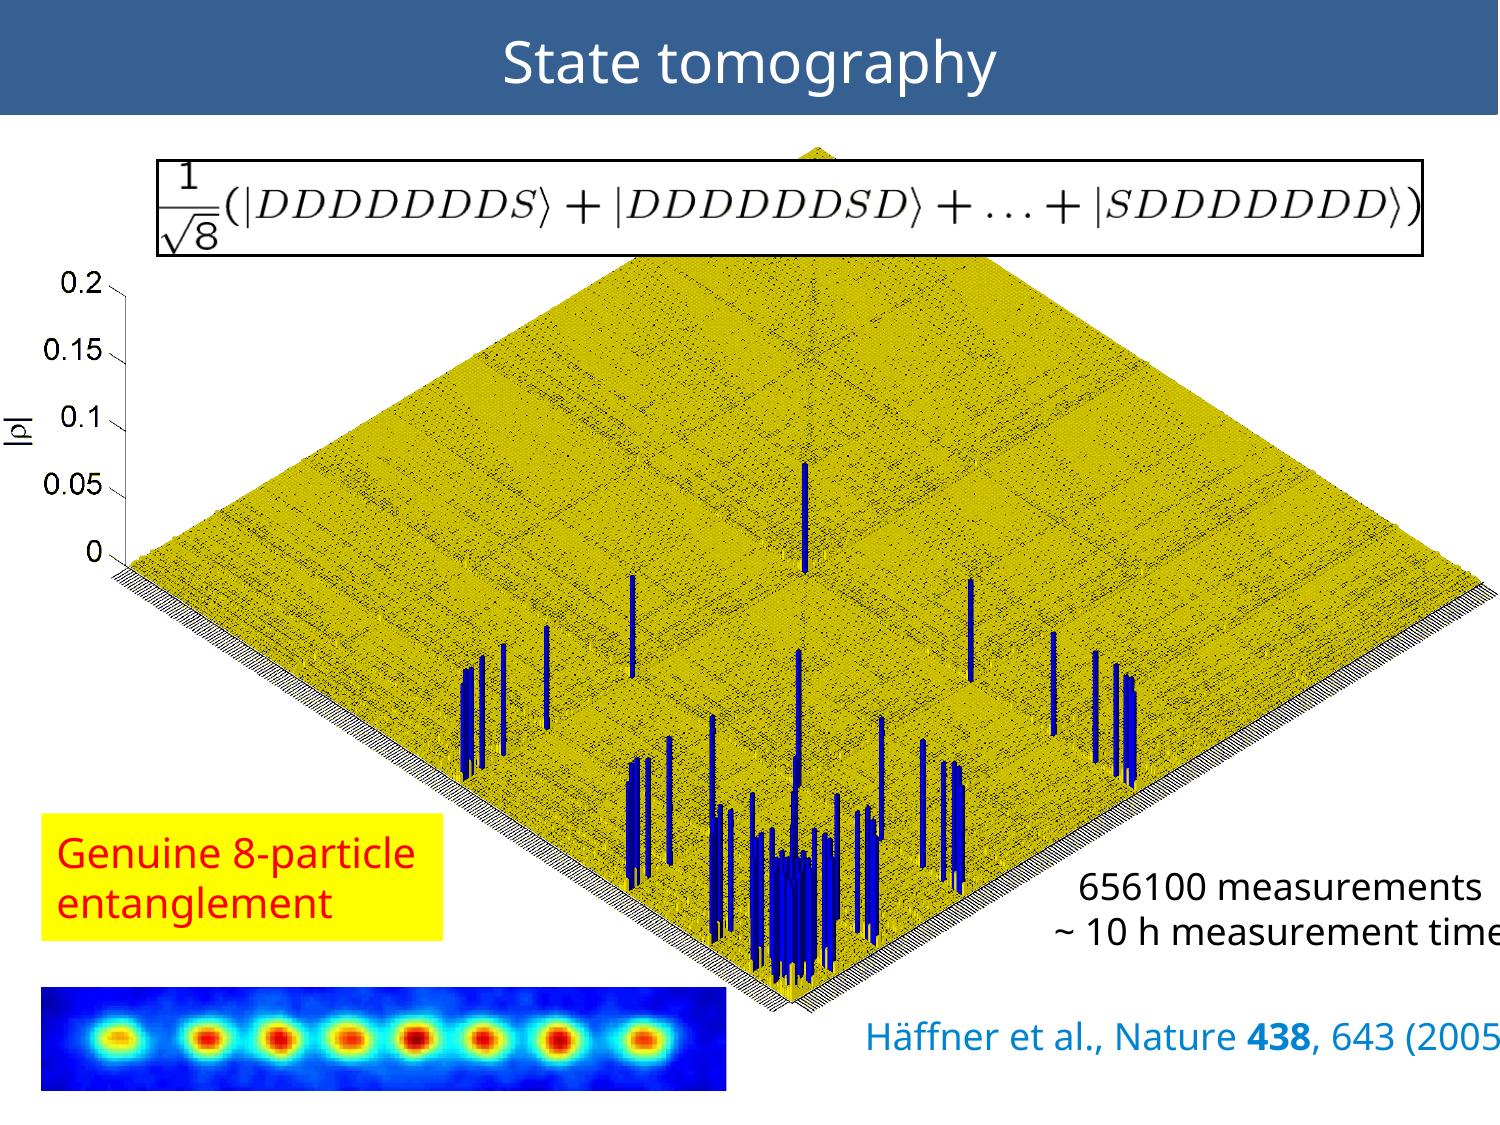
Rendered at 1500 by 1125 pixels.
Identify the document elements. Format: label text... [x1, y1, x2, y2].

picture [0, 136, 1500, 1091]
text_box State tomography [46, 17, 1454, 103]
text_box Genuine 8-particle entanglement [41, 813, 444, 941]
text_box 656100 measurements ~ 10 h measurement time [1038, 855, 1500, 961]
text_box Häffner et al., Nature 438, 643 (2005) [850, 1004, 1500, 1066]
